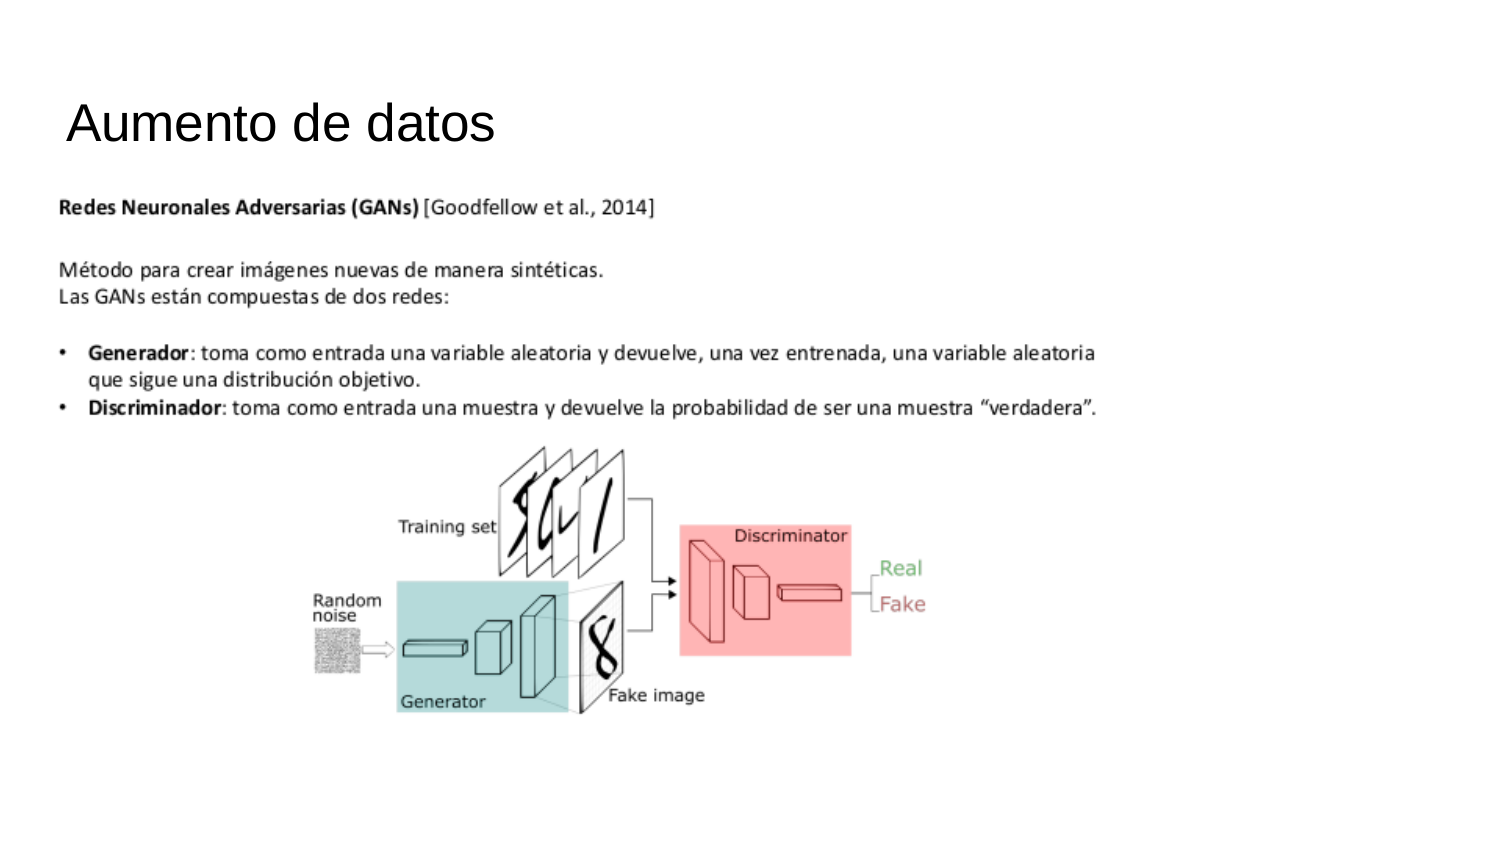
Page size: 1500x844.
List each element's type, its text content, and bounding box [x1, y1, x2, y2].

picture [51, 188, 1138, 722]
title Aumento de datos [51, 72, 1449, 167]
